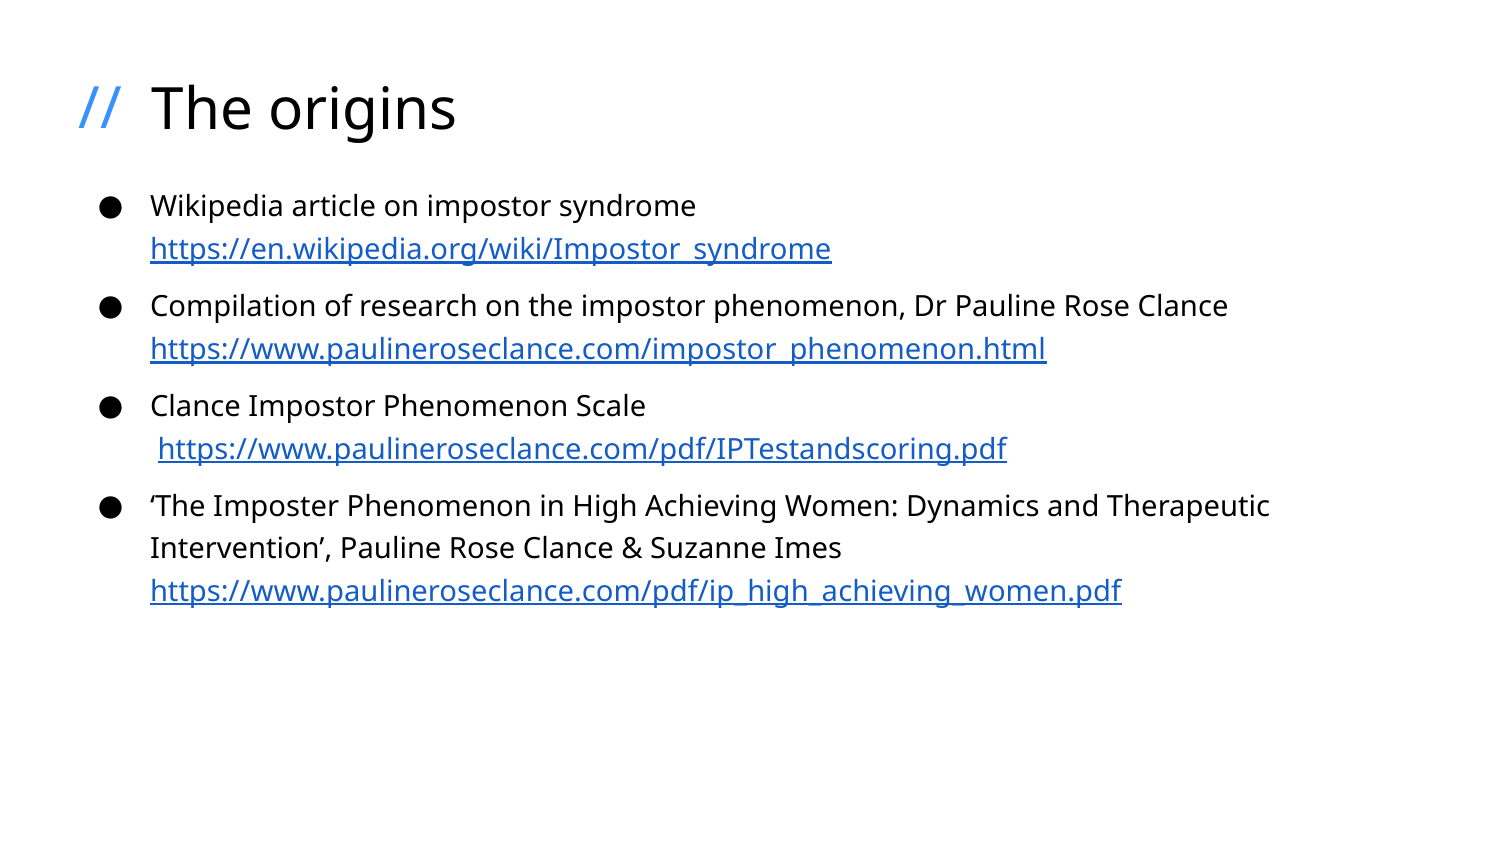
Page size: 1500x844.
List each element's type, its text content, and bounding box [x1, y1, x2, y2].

title The origins [151, 71, 1349, 156]
list Wikipedia article on impostor syndrome https://en.wikipedia.org/wiki/Impostor_syndrome Compilation of research on the impostor phenomenon, Dr Pauline Rose Clance https://www.paulineroseclance.com/impostor_phenomenon.html Clance Impostor Phenomenon Scale https://www.paulineroseclance.com/pdf/IPTestandscoring.pdf ‘The Imposter Phenomenon in High Achieving Women: Dynamics and Therapeutic Intervention’, Pauline Rose Clance & Suzanne Imes https://www.paulineroseclance.com/pdf/ip_high_achieving_women.pdf [75, 180, 1431, 764]
